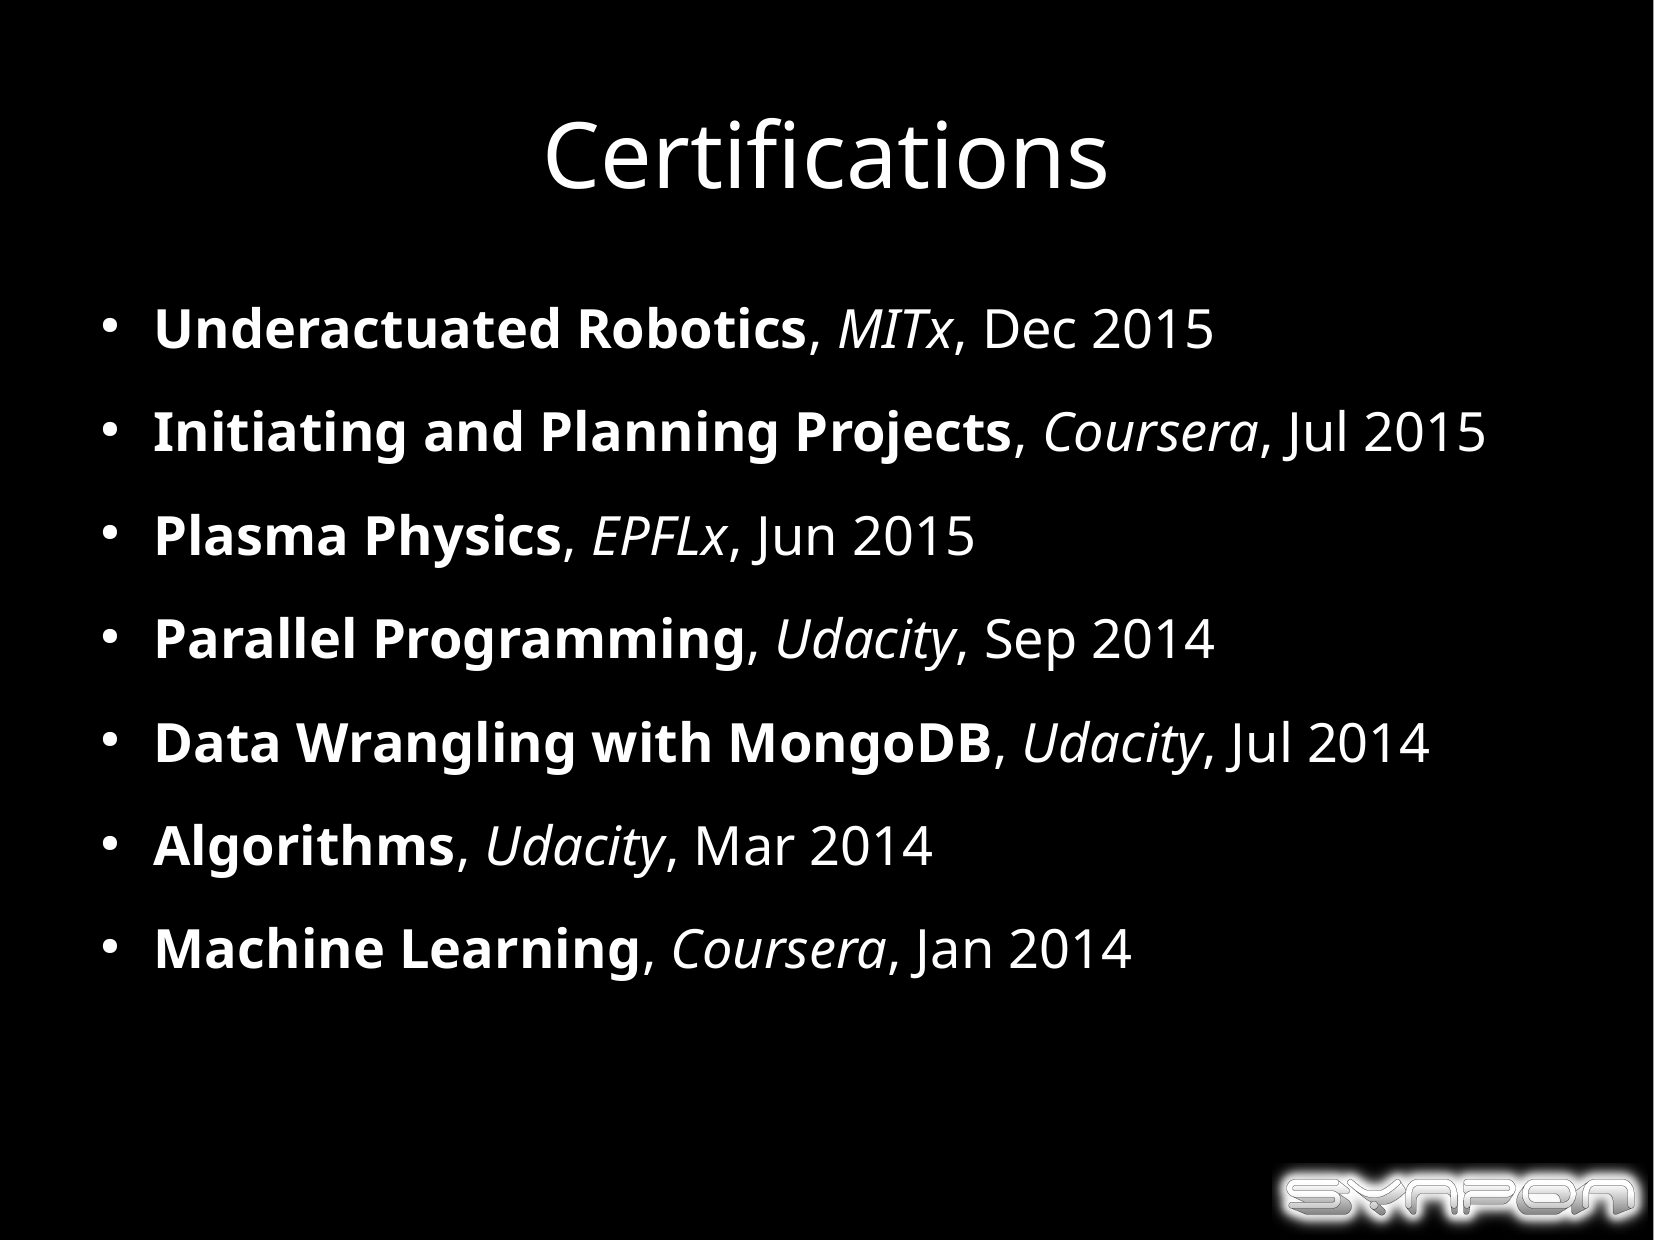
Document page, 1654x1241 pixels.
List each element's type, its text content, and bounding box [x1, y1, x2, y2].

list Underactuated Robotics, MITx, Dec 2015 Initiating and Planning Projects, Coursera, Jul 2015 Plasma Physics, EPFLx, Jun 2015 Parallel Programming, Udacity, Sep 2014 Data Wrangling with MongoDB, Udacity, Jul 2014 Algorithms, Udacity, Mar 2014 Machine Learning, Coursera, Jan 2014 [82, 290, 1571, 1010]
picture [1272, 1163, 1648, 1235]
title Certifications [82, 49, 1571, 257]
